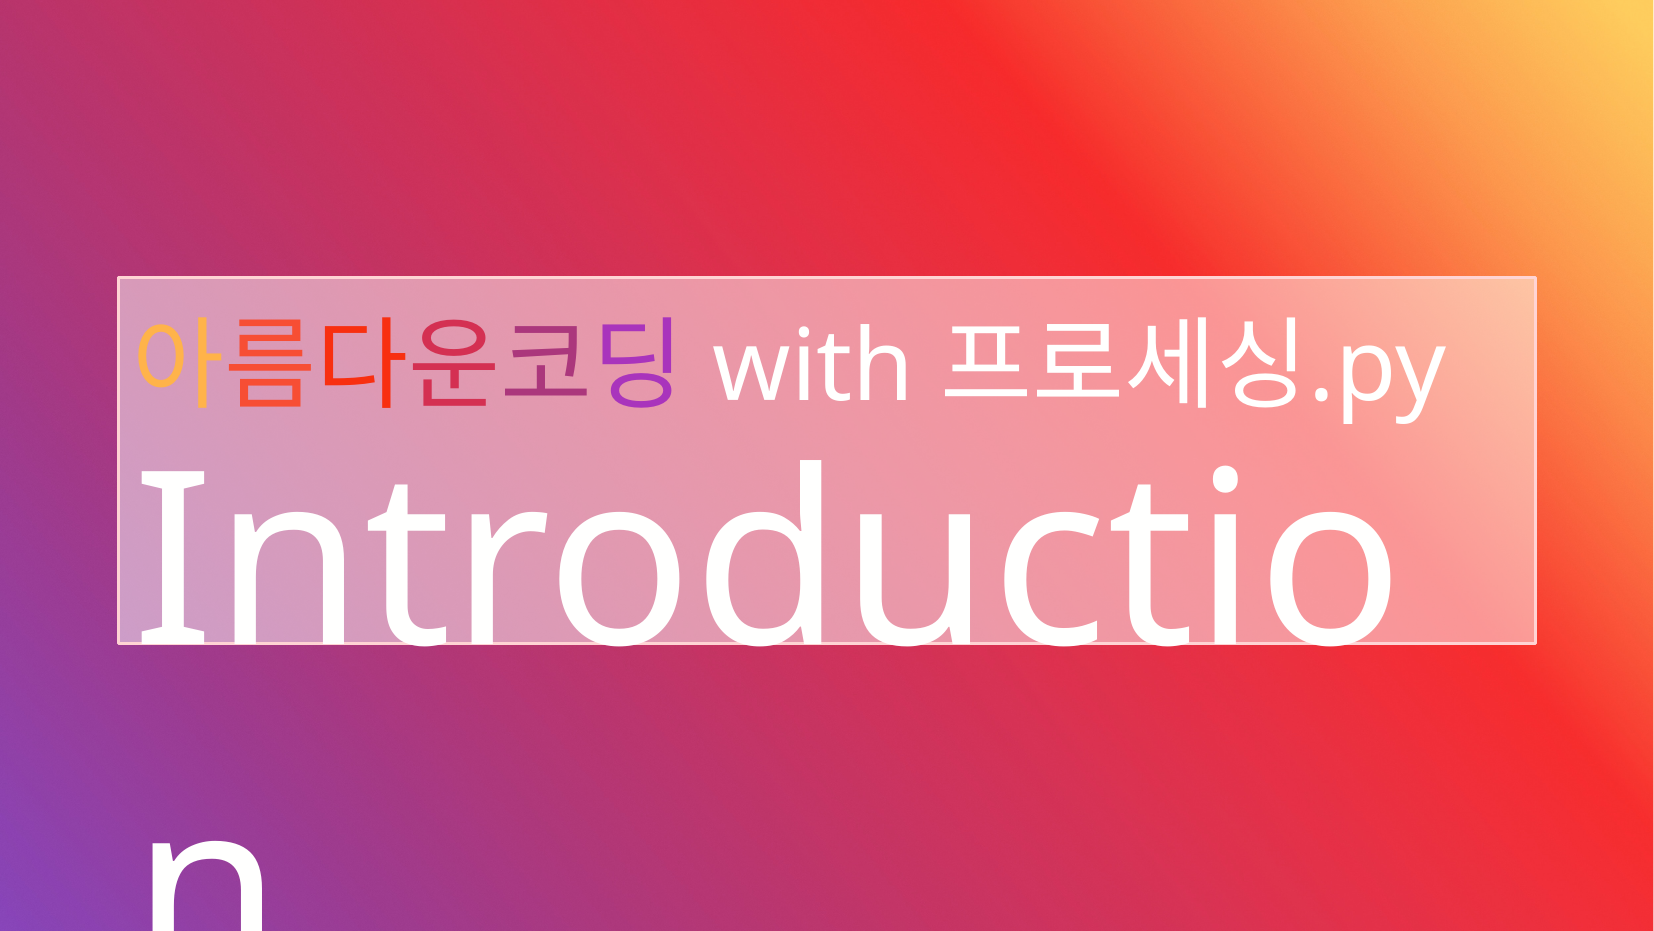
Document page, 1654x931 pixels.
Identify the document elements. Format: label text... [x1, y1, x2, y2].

text_box Introduction [118, 377, 1536, 672]
picture [174, 859, 241, 931]
text_box 아름다운코딩 with 프로세싱.py [118, 277, 1536, 377]
picture [0, 0, 1654, 931]
